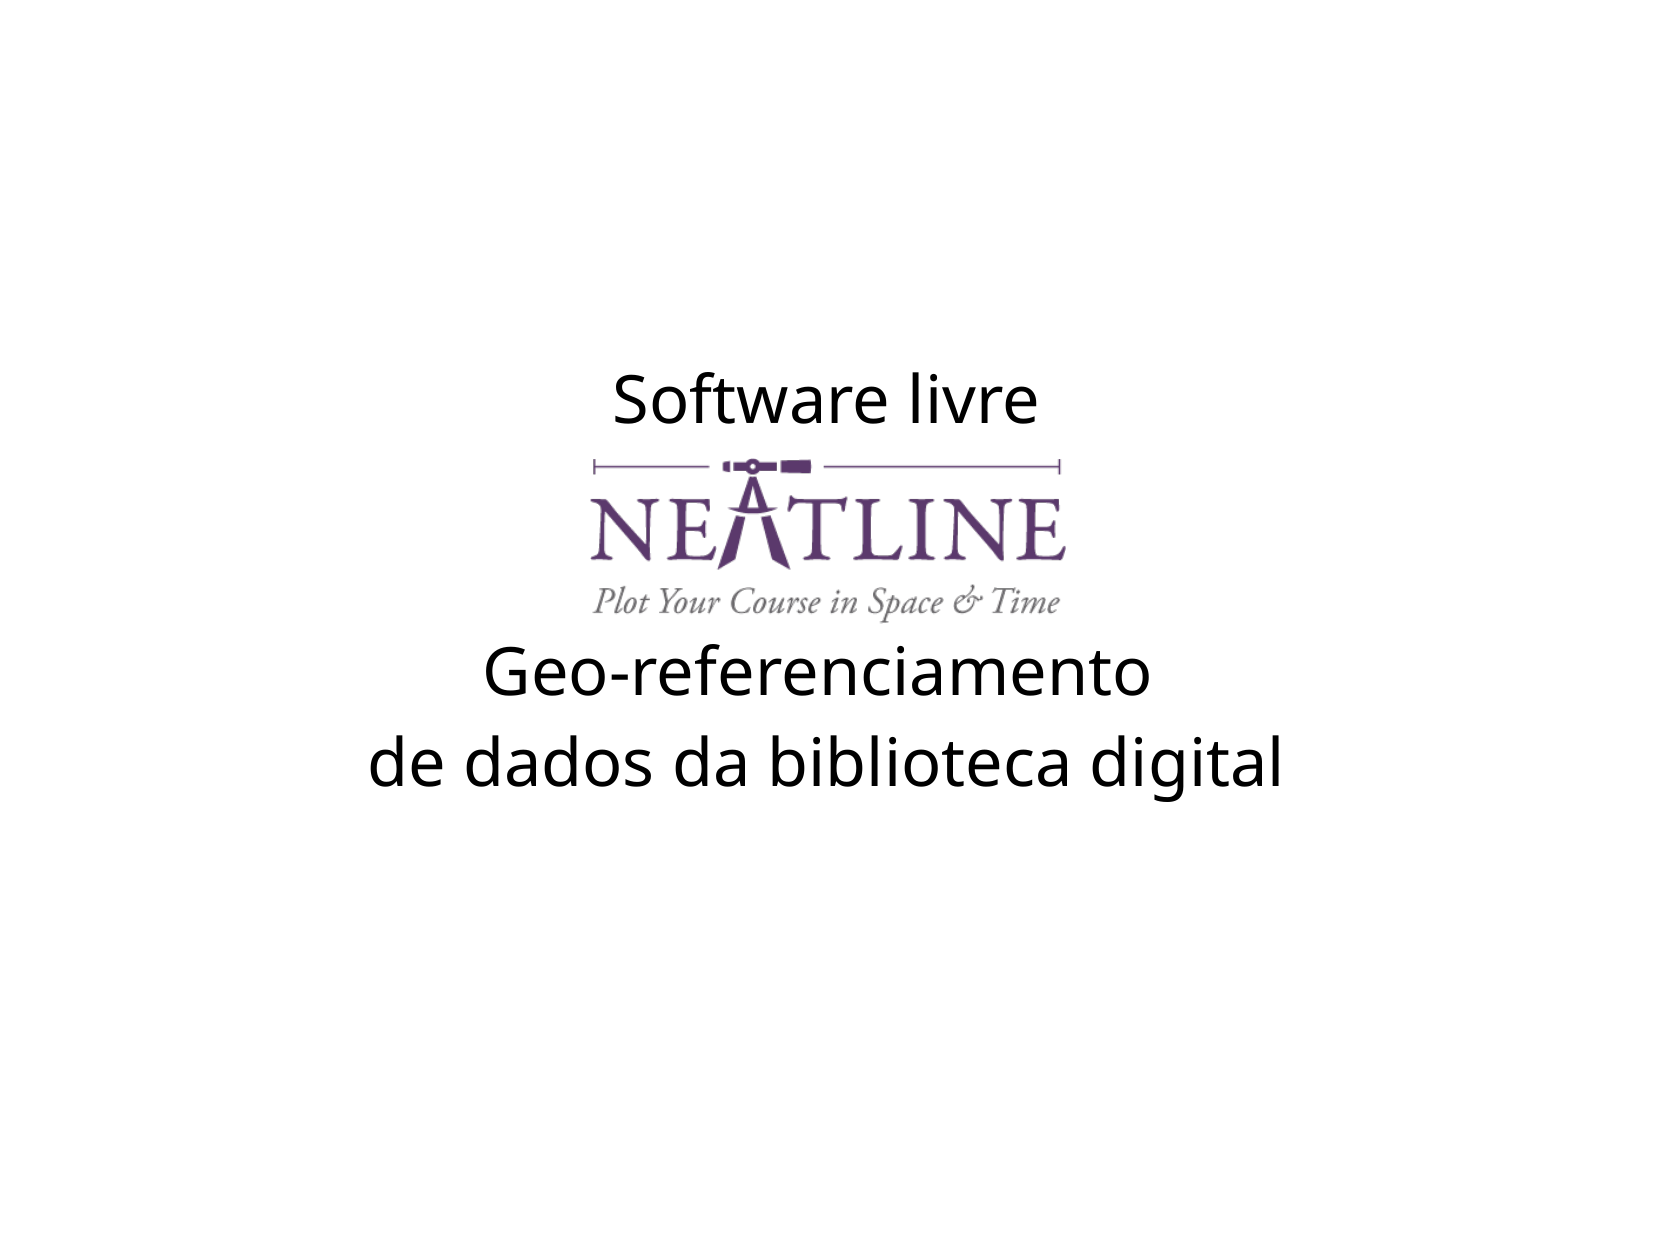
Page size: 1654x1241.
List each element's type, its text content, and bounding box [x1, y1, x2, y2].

subtitle Software livre Geo-referenciamento de dados da biblioteca digital [82, 49, 1571, 1109]
picture [590, 458, 1066, 626]
